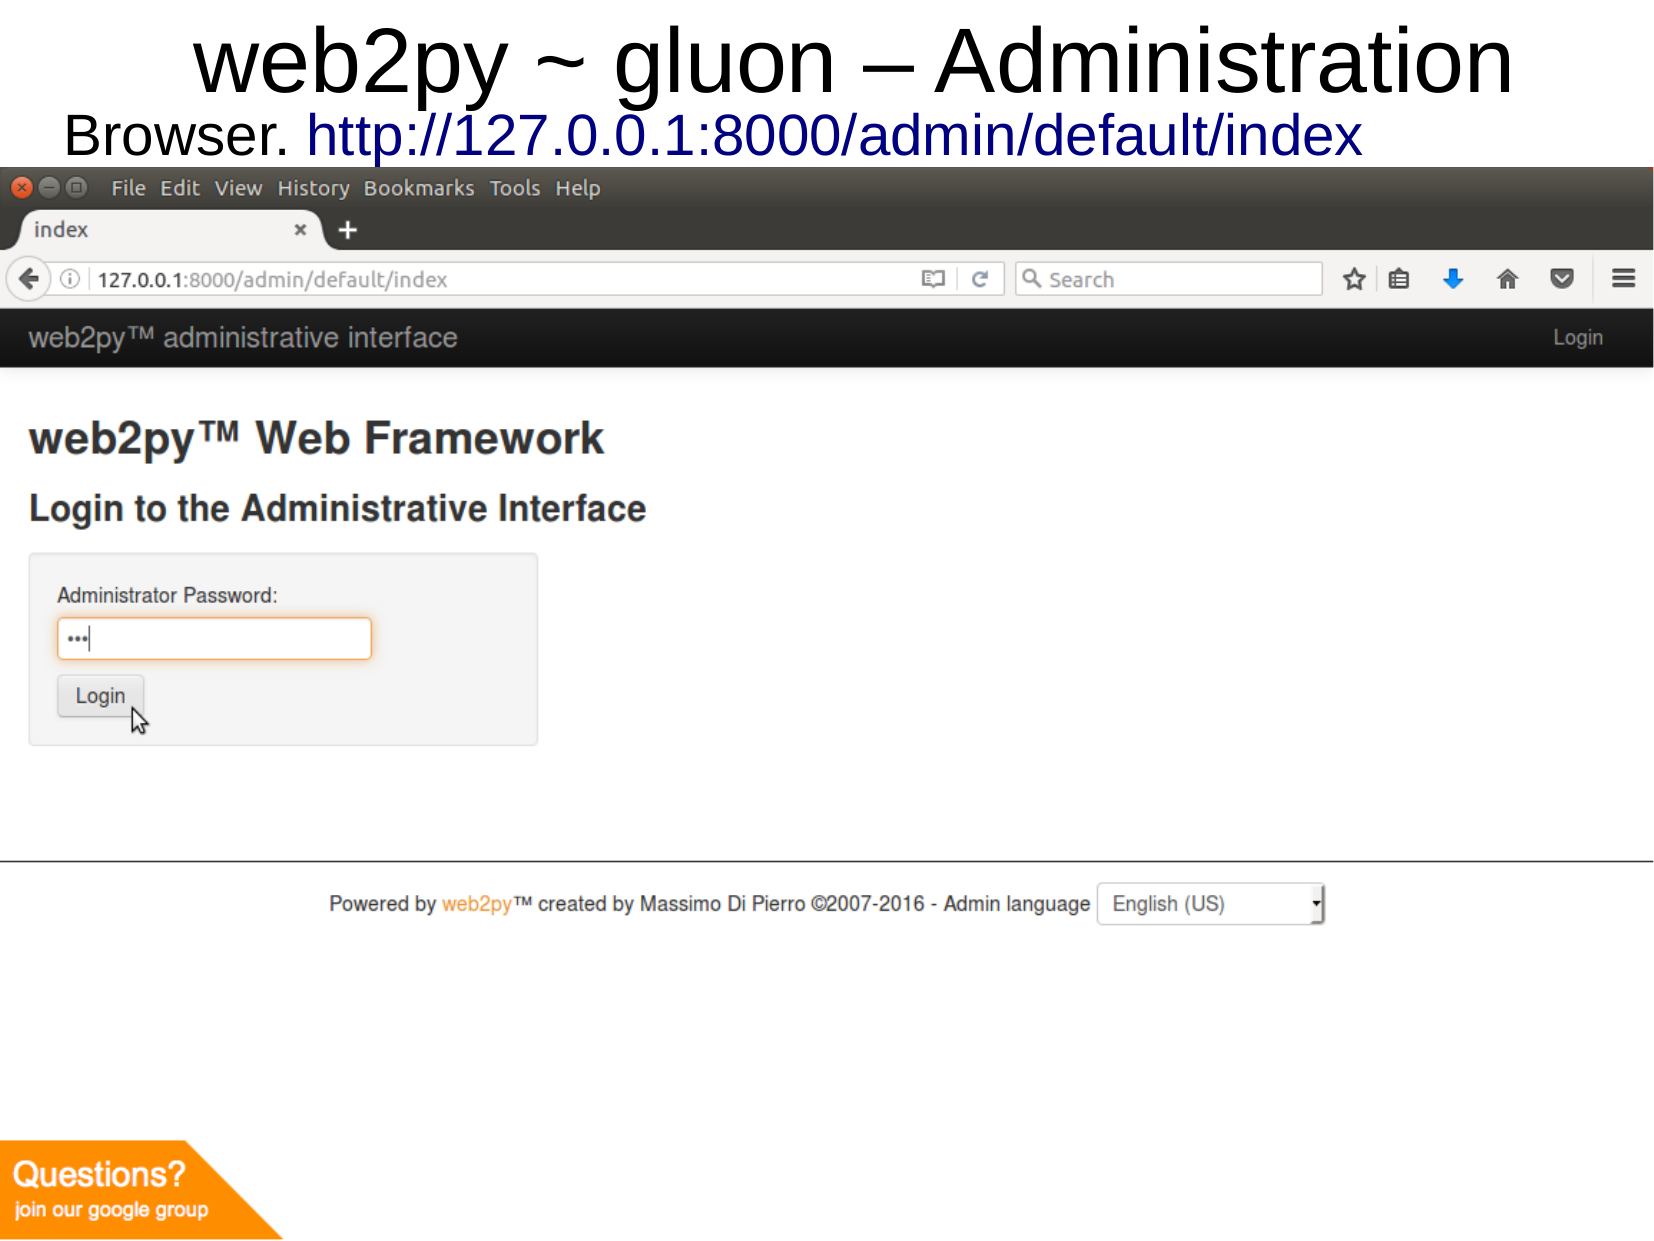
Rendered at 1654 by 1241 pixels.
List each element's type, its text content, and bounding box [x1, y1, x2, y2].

title Browser. http://127.0.0.1:8000/admin/default/index [63, 102, 1627, 167]
picture [0, 167, 1654, 1241]
title web2py ~ gluon – Administration [111, 9, 1600, 102]
